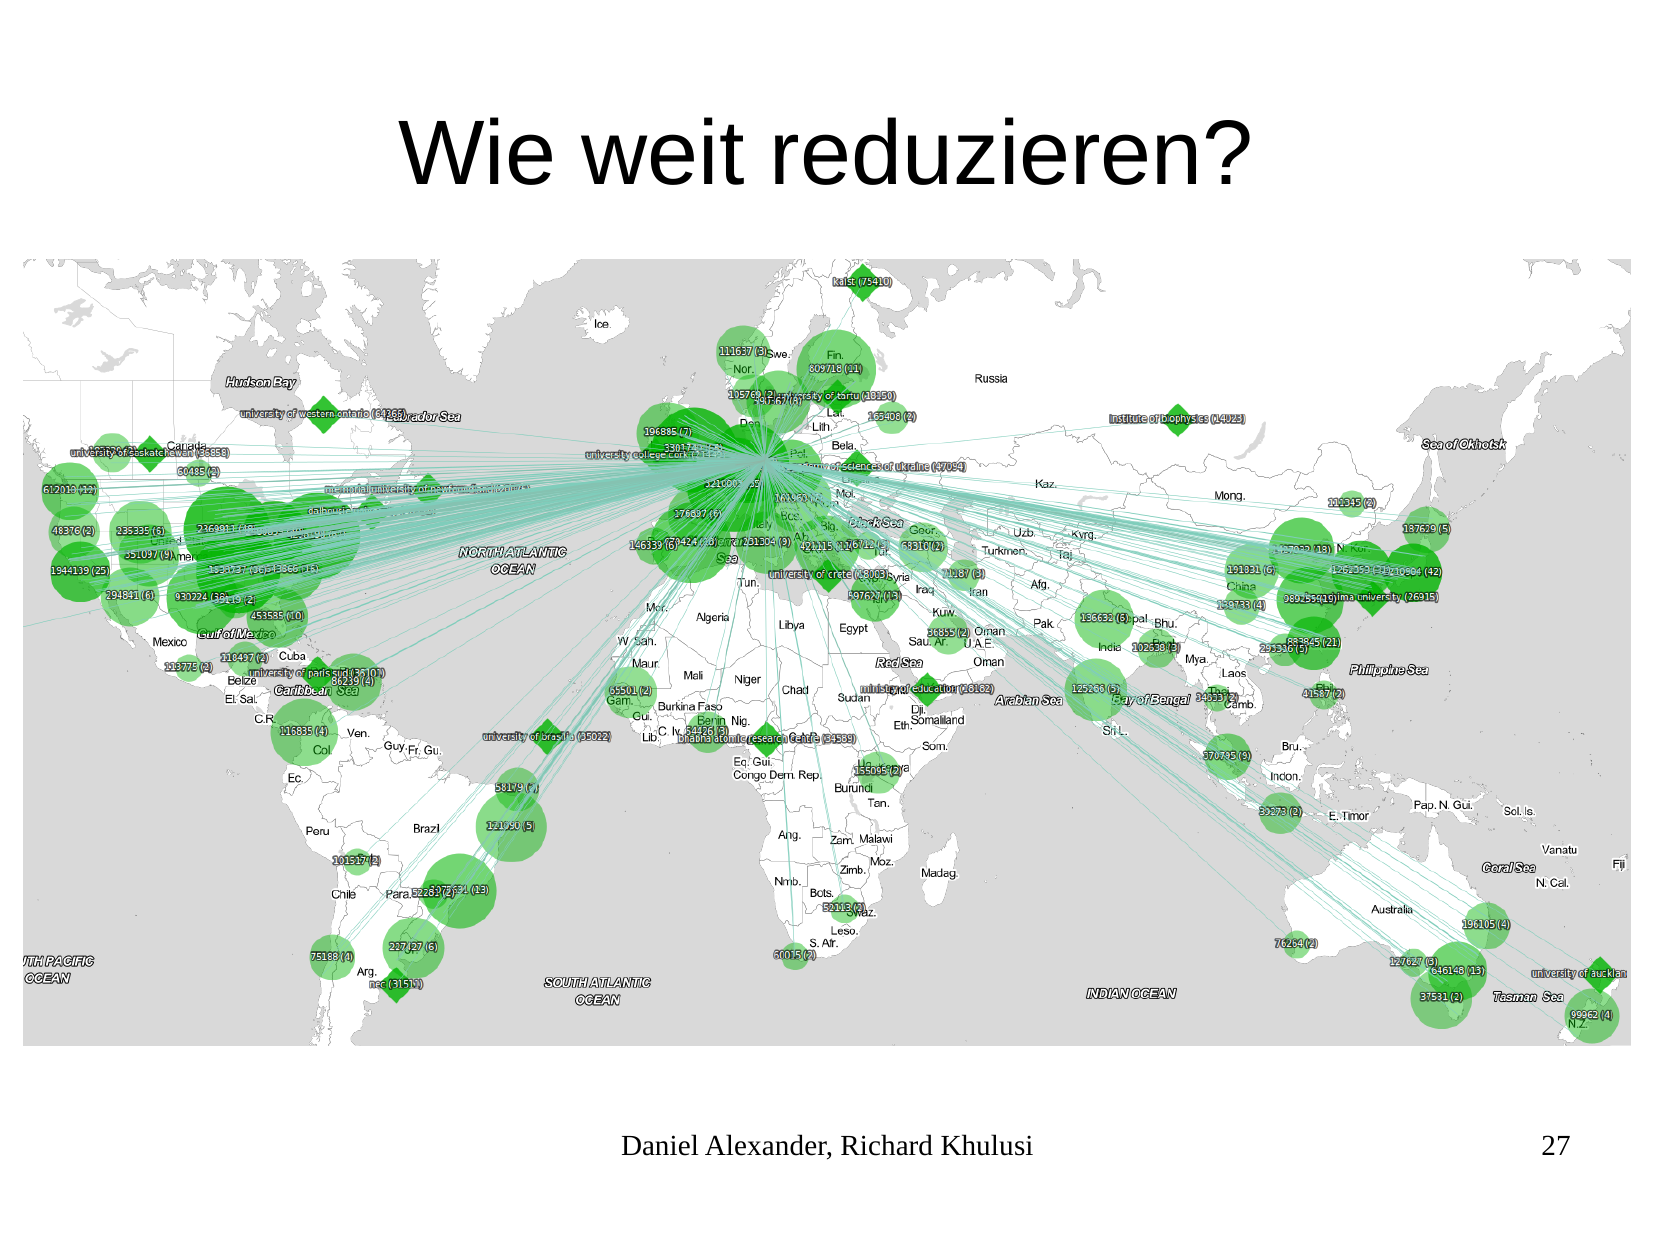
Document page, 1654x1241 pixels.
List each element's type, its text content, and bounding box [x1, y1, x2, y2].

title Wie weit reduzieren? [82, 49, 1571, 257]
picture [23, 259, 1631, 1046]
